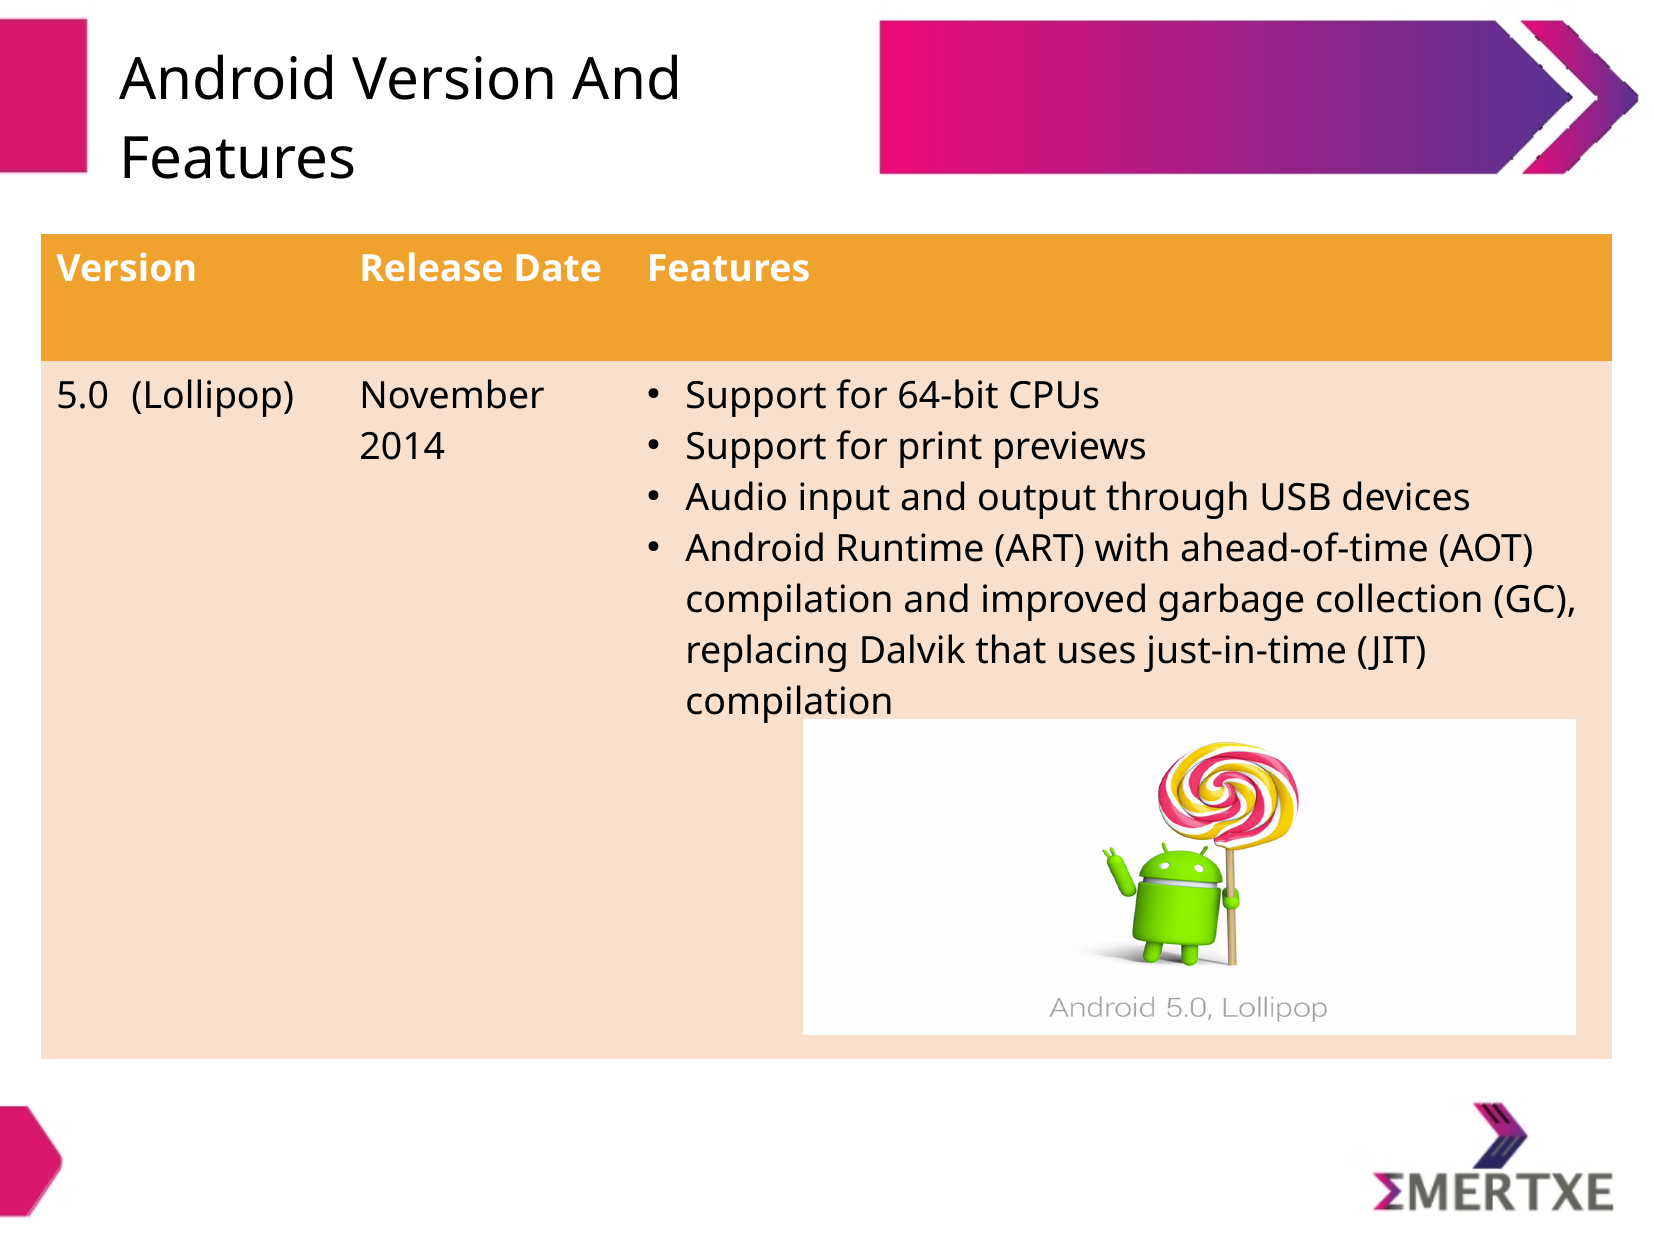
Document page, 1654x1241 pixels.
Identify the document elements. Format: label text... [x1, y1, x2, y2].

table_header Features [632, 234, 1612, 361]
table_cell Support for 64-bit CPUs Support for print previews Audio input and output through USB devices Android Runtime (ART) with ahead-of-time (AOT) compilation and improved garbage collection (GC), replacing Dalvik that uses just-in-time (JIT) compilation [632, 361, 1612, 1059]
table_cell November 2014 [345, 361, 632, 1059]
picture [0, 0, 1654, 1241]
table_header Version [41, 234, 345, 361]
text_box Android Version And Features [105, 30, 856, 181]
table_cell 5.0 (Lollipop) [41, 361, 345, 1059]
table_header Release Date [345, 234, 632, 361]
